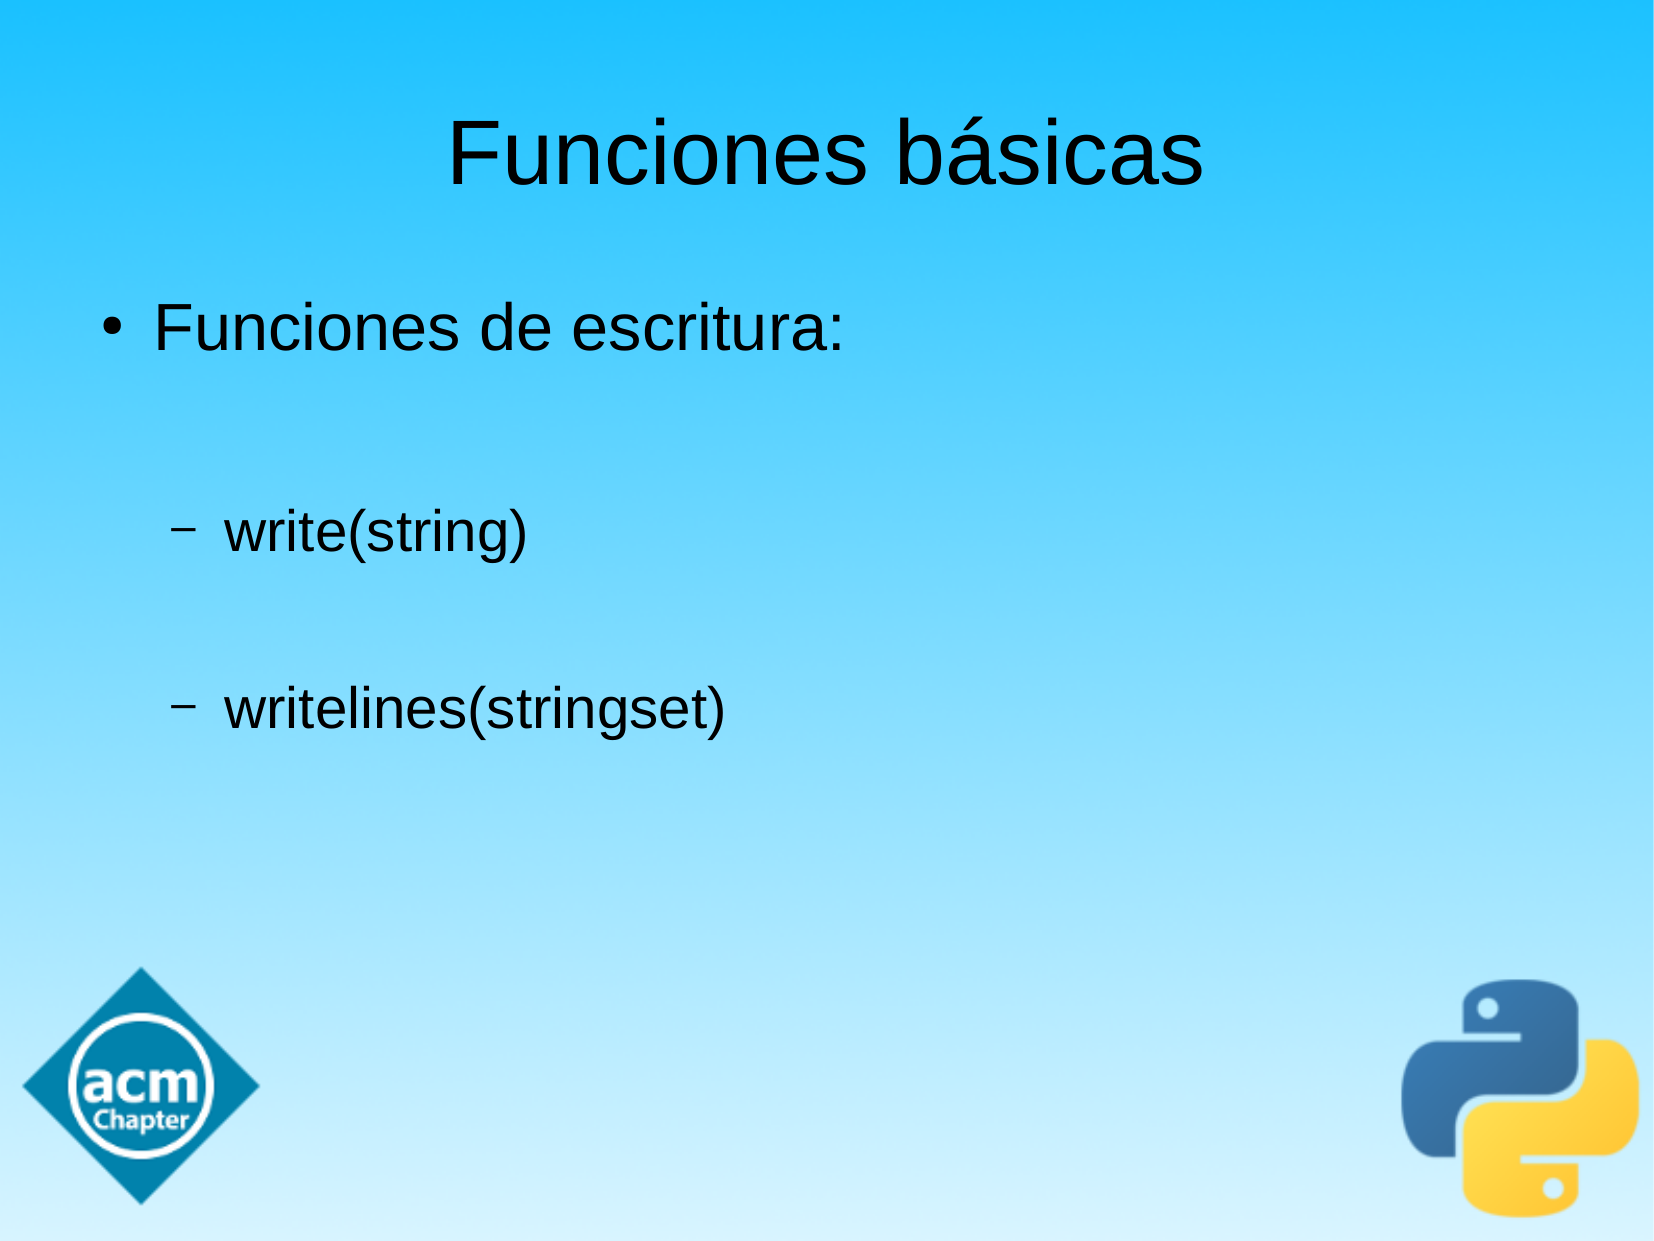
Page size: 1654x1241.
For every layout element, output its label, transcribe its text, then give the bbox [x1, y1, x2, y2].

list Funciones de escritura: write(string) writelines(stringset) [82, 290, 1571, 1010]
title Funciones básicas [82, 49, 1571, 257]
picture [0, 0, 1654, 1241]
